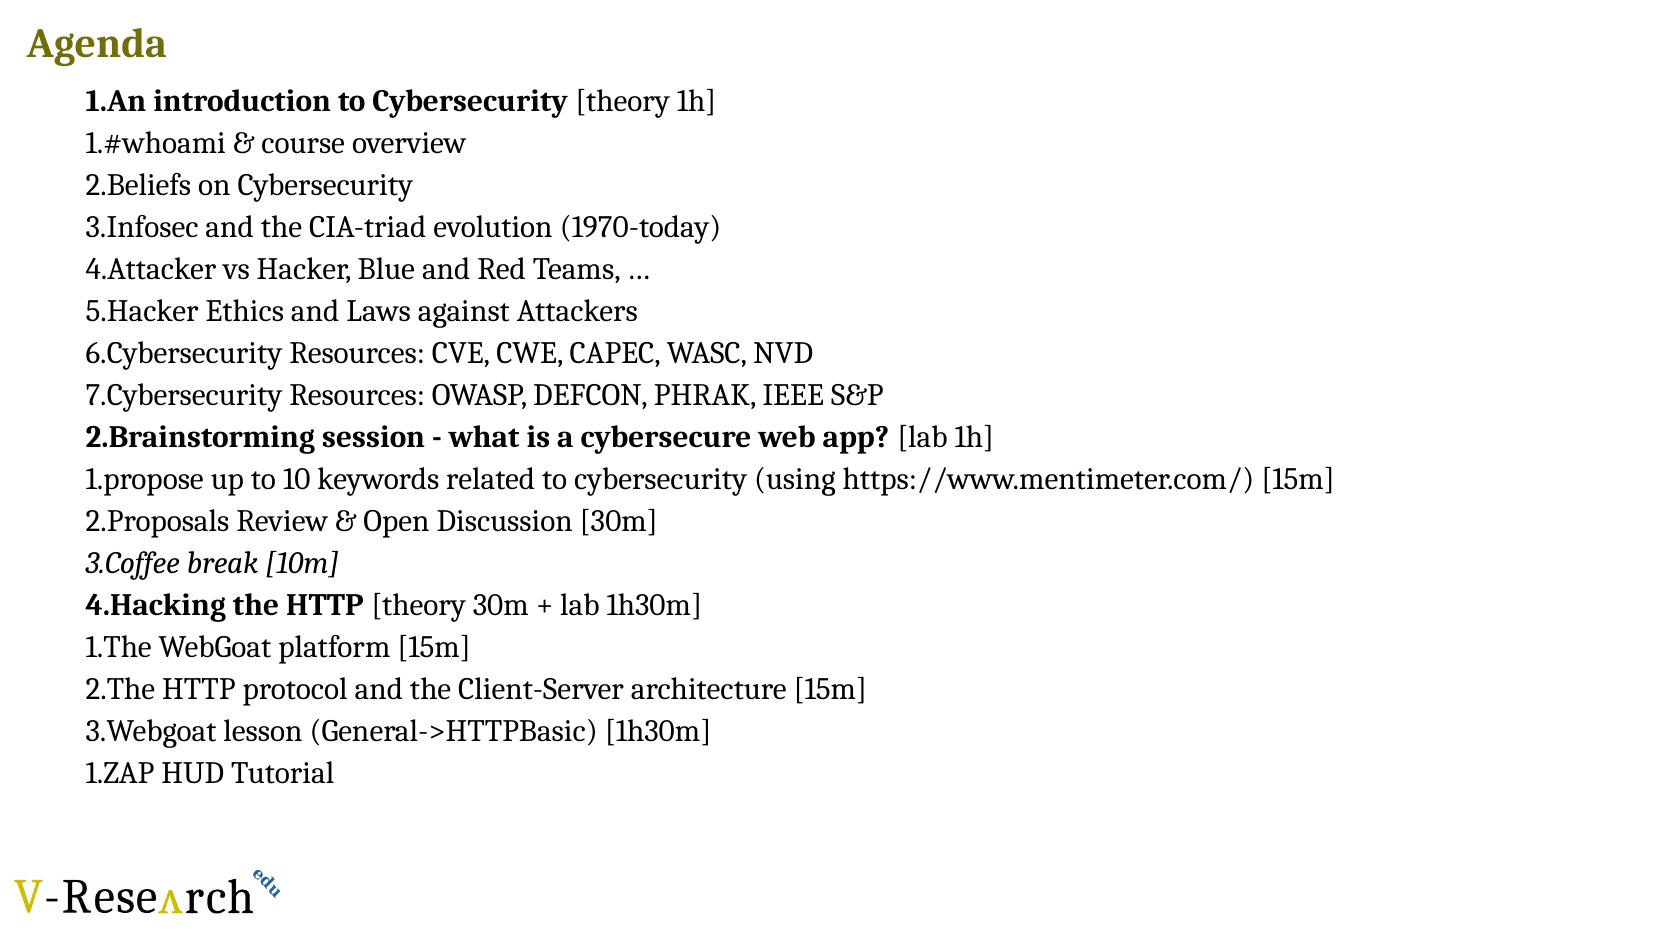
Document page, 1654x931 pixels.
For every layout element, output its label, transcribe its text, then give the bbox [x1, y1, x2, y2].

text_box edu [222, 847, 333, 931]
text_box Agenda [11, 12, 1193, 77]
picture [11, 876, 255, 916]
text_box An introduction to Cybersecurity [theory 1h] #whoami & course overview Beliefs on Cybersecurity Infosec and the CIA-triad evolution (1970-today) Attacker vs Hacker, Blue and Red Teams, … Hacker Ethics and Laws against Attackers Cybersecurity Resources: CVE, CWE, CAPEC, WASC, NVD Cybersecurity Resources: OWASP, DEFCON, PHRAK, IEEE S&P Brainstorming session - what is a cybersecure web app? [lab 1h] propose up to 10 keywords related to cybersecurity (using https://www.mentimeter.com/) [15m] Proposals Review & Open Discussion [30m] Coffee break [10m] Hacking the HTTP [theory 30m + lab 1h30m] The WebGoat platform [15m] The HTTP protocol and the Client-Server architecture [15m] Webgoat lesson (General->HTTPBasic) [1h30m] ZAP HUD Tutorial [70, 76, 1512, 848]
